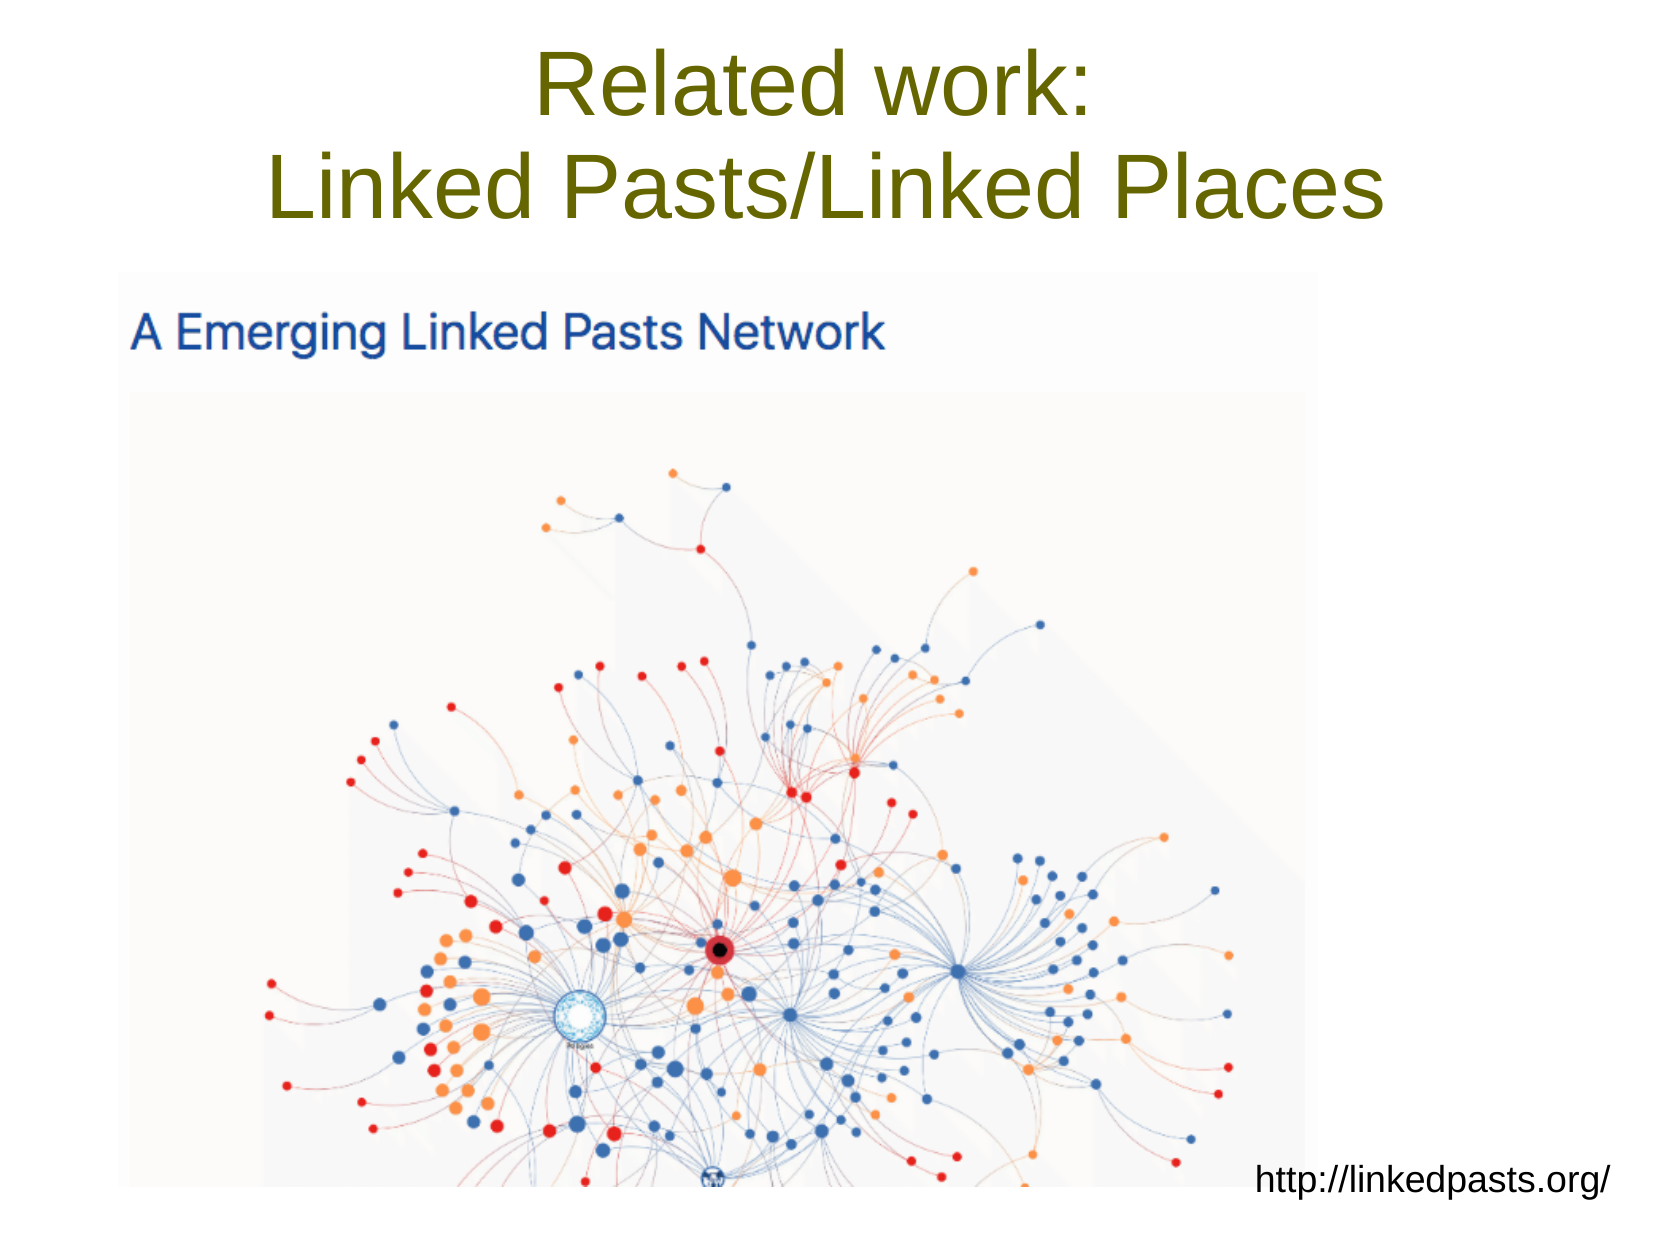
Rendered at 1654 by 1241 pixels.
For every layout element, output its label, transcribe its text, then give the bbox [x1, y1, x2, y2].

picture [118, 272, 1318, 1188]
text_box http://linkedpasts.org/ [1240, 1151, 1627, 1209]
title Related work: Linked Pasts/Linked Places [82, 31, 1571, 239]
